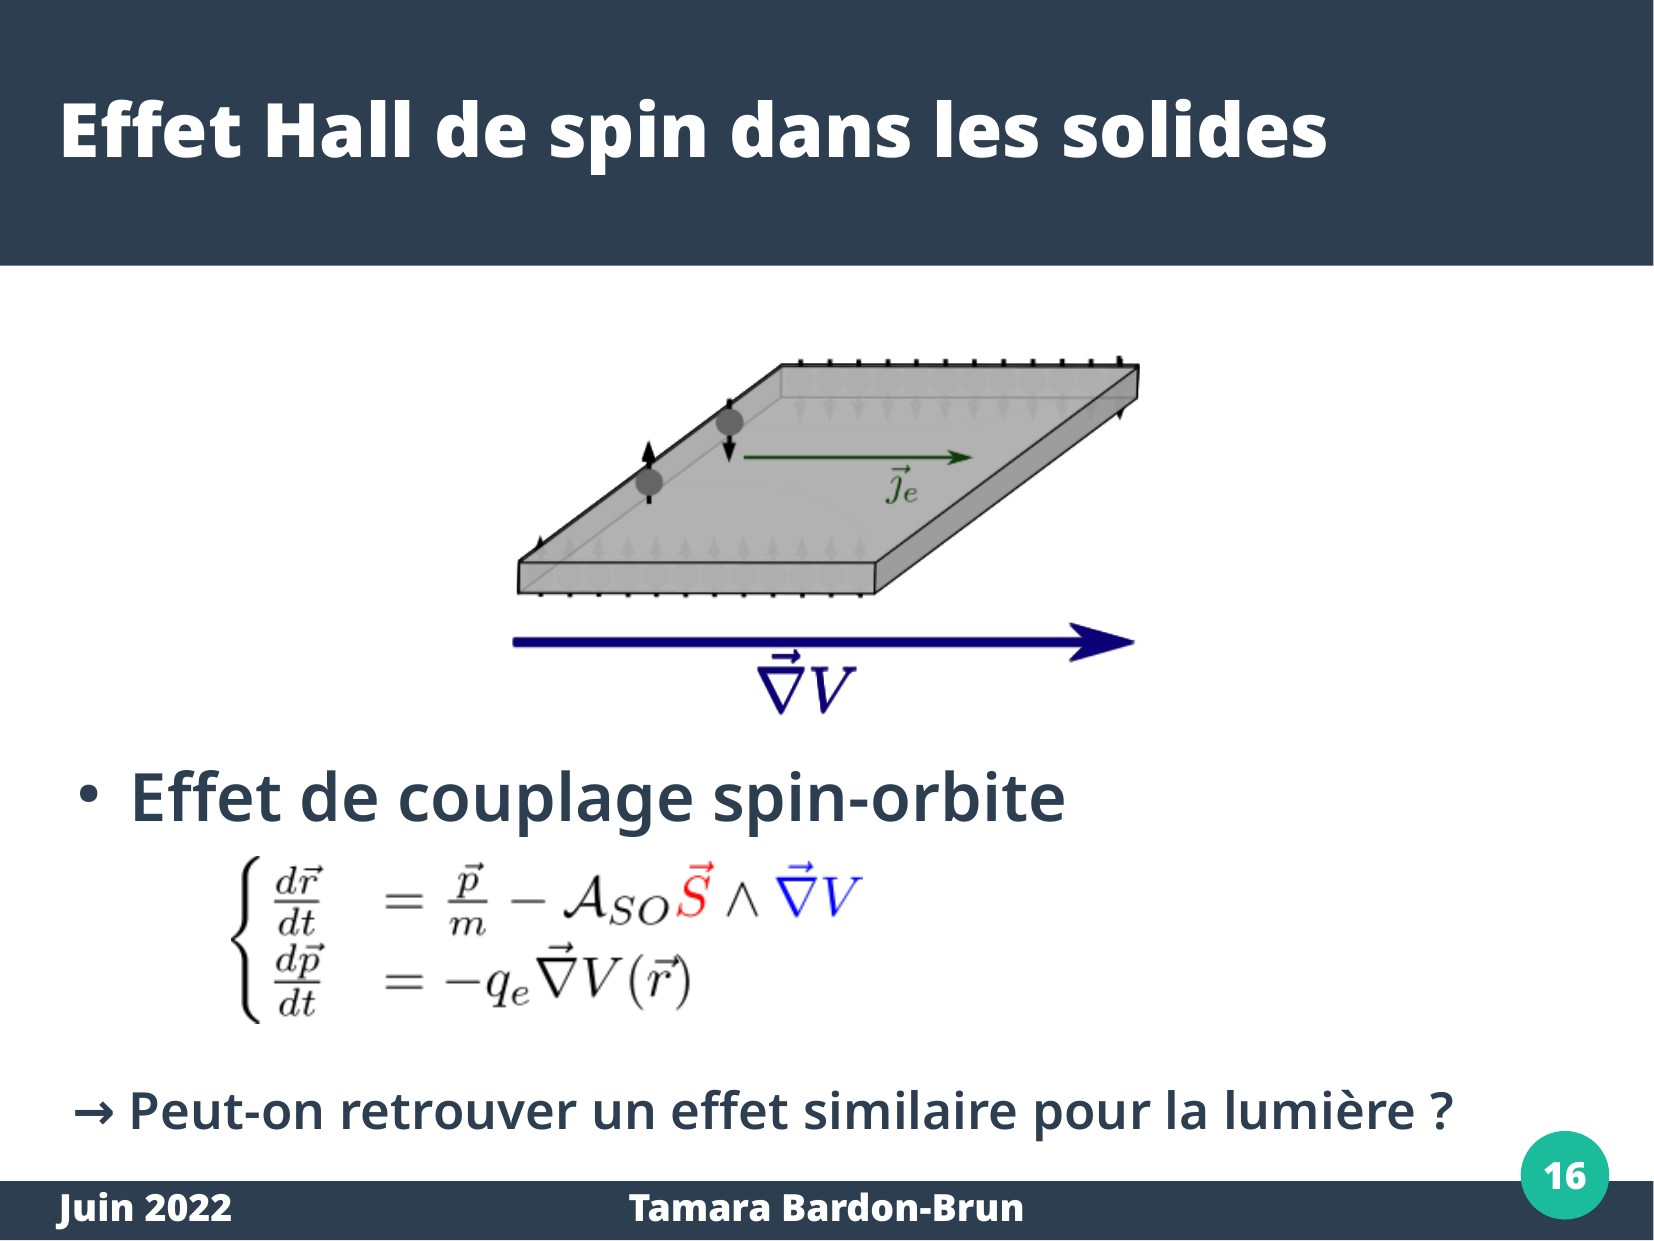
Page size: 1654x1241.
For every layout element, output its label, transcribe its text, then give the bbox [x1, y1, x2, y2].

title Effet Hall de spin dans les solides [59, 49, 1595, 207]
picture [483, 311, 1171, 731]
list → Peut-on retrouver un effet similaire pour la lumière ? [17, 1074, 1554, 1205]
picture [231, 856, 863, 1024]
list Effet de couplage spin-orbite [59, 750, 1595, 857]
